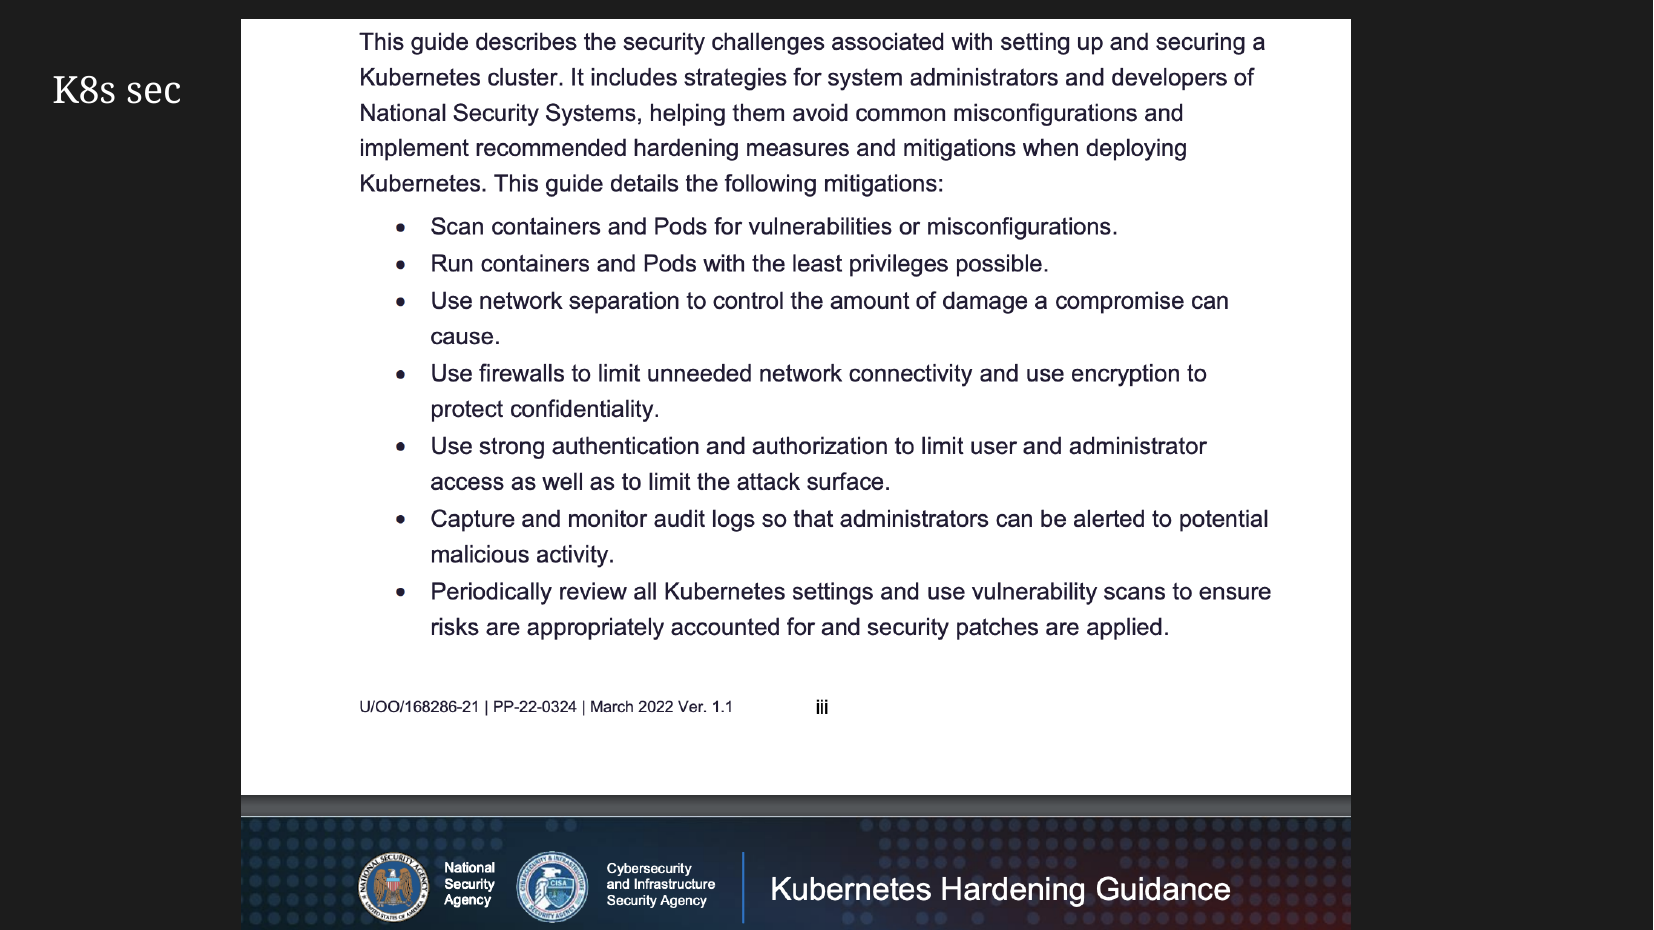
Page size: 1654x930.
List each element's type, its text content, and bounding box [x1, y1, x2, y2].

picture [241, 19, 1351, 930]
text_box K8s sec [37, 56, 241, 113]
